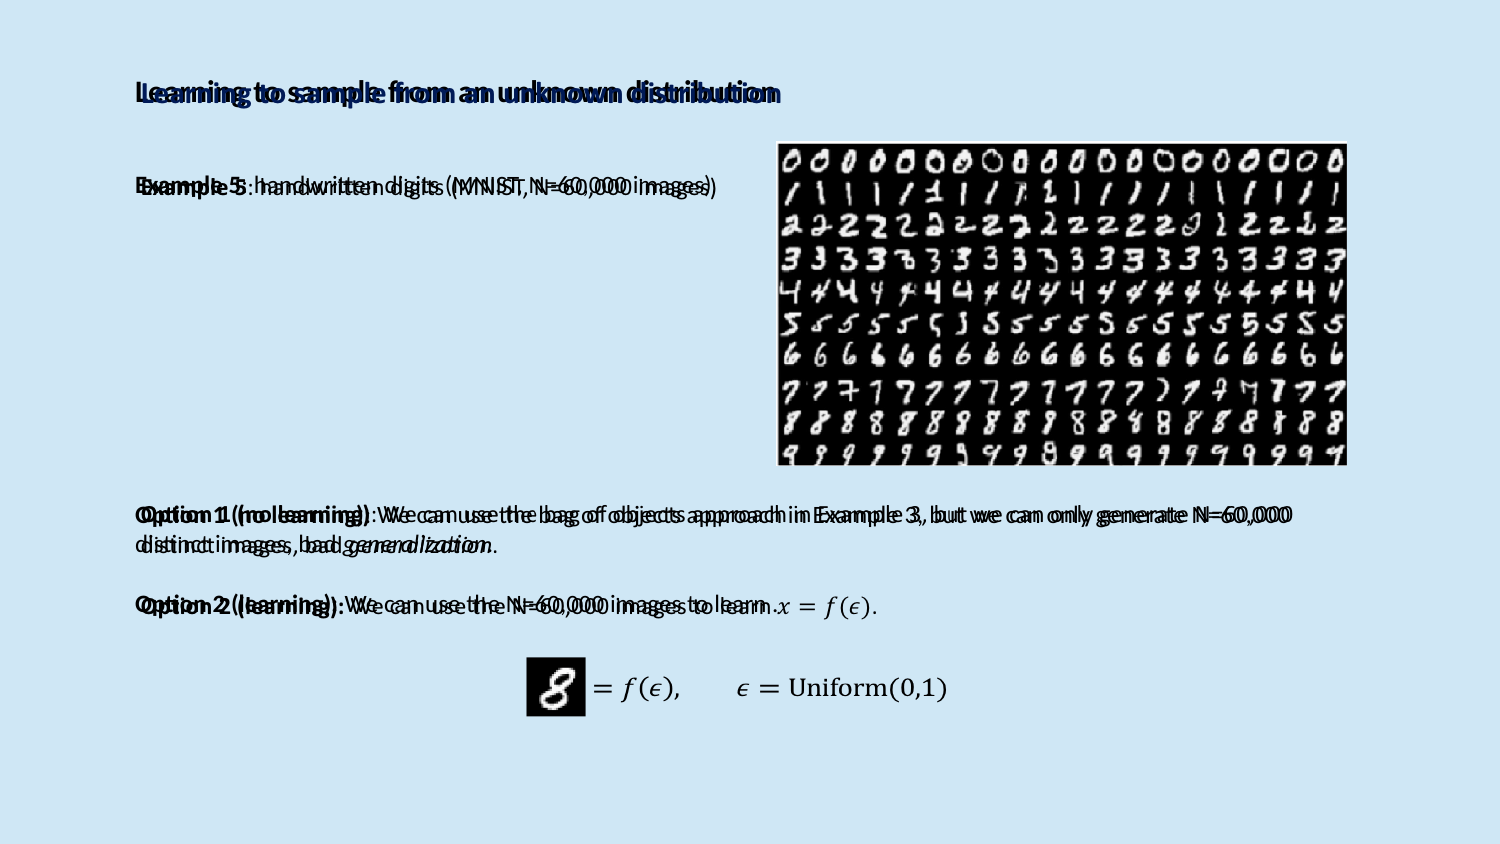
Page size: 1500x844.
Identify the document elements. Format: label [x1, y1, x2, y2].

text_box [571, 663, 968, 714]
picture [776, 141, 1347, 466]
text_box [120, 63, 1364, 632]
picture [516, 648, 593, 725]
